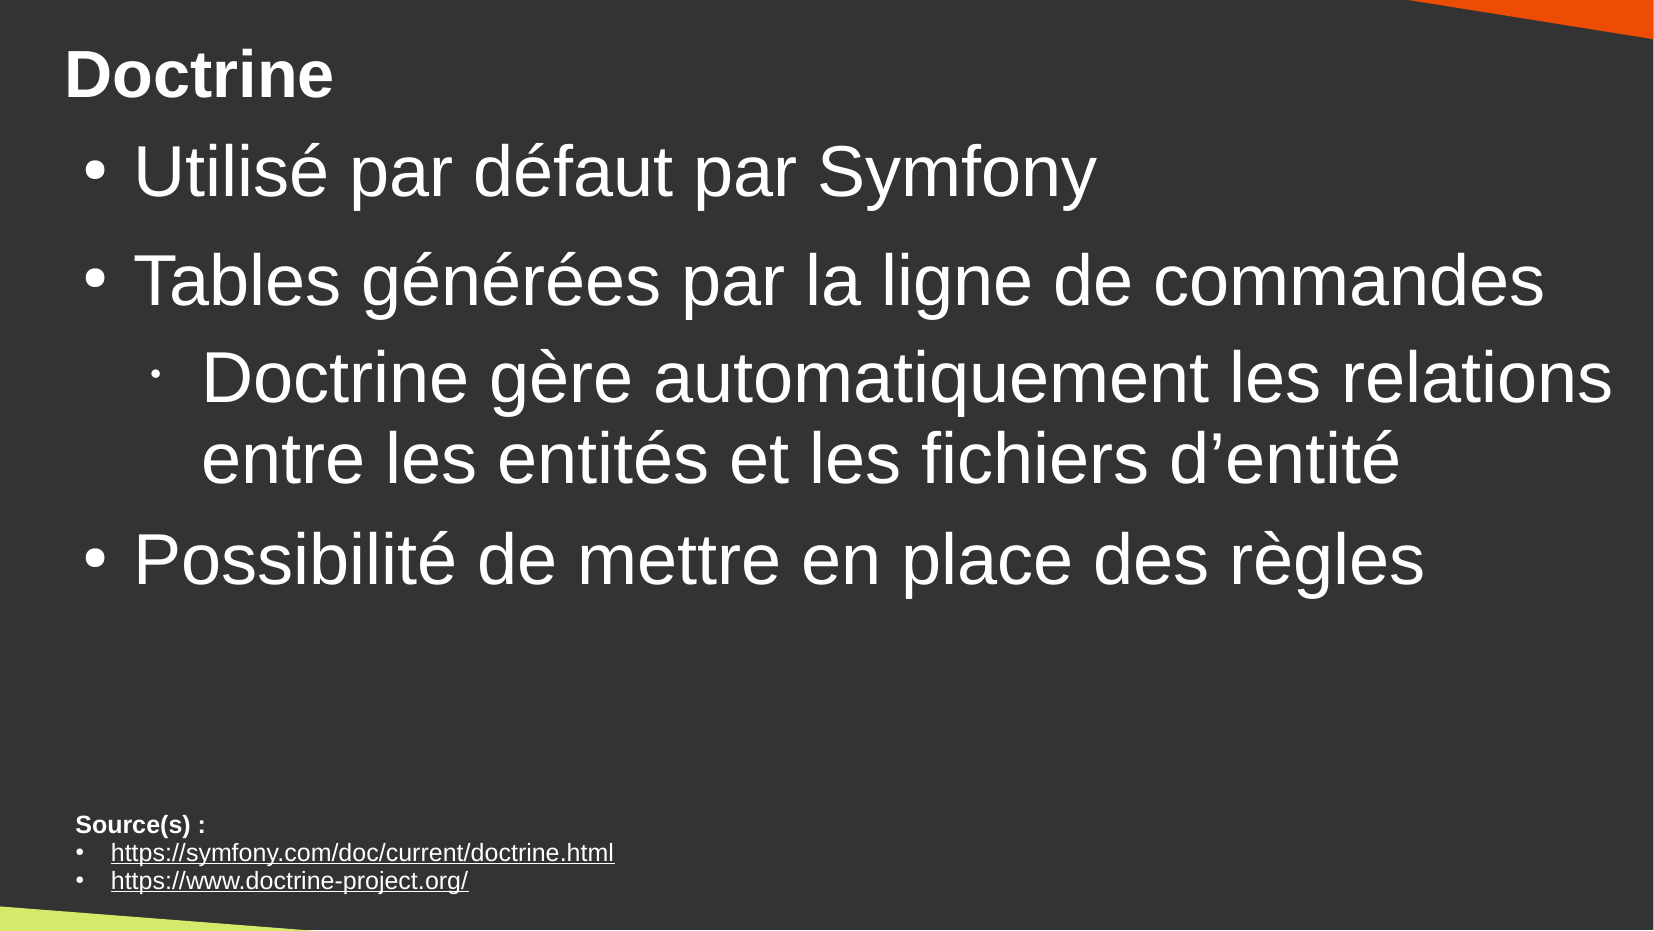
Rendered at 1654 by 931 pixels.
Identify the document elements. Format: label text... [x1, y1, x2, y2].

text_box [1408, 0, 1654, 40]
title Doctrine [64, 37, 1365, 113]
list Utilisé par défaut par Symfony Tables générées par la ligne de commandes Doctrine gère automatiquement les relations entre les entités et les fichiers d’entité Possibilité de mettre en place des règles [65, 131, 1630, 662]
text_box Source(s) : https://symfony.com/doc/current/doctrine.html https://www.doctrine-project.org/ [60, 803, 1546, 903]
text_box [0, 906, 318, 931]
